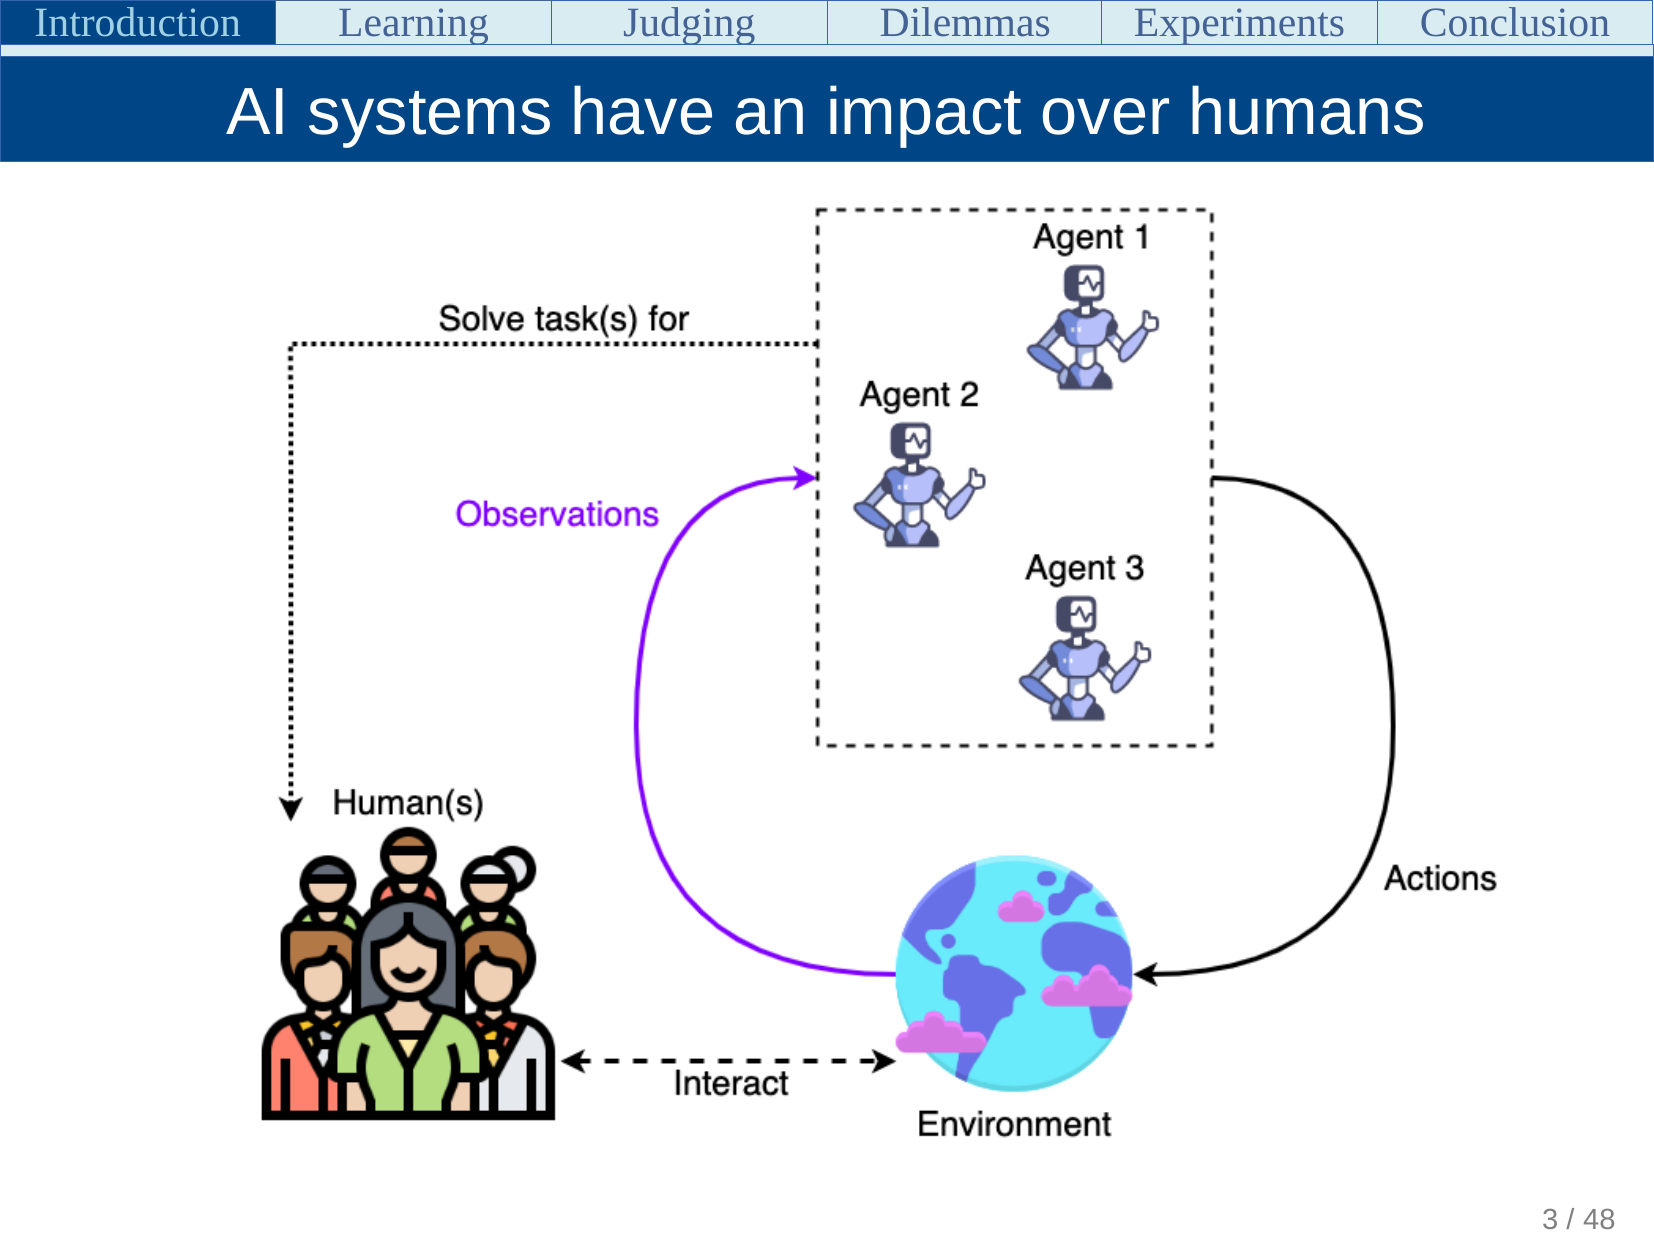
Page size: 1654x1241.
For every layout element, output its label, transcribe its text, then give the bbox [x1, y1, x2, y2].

title AI systems have an impact over humans [0, 59, 1654, 165]
picture [5, 170, 1645, 1163]
